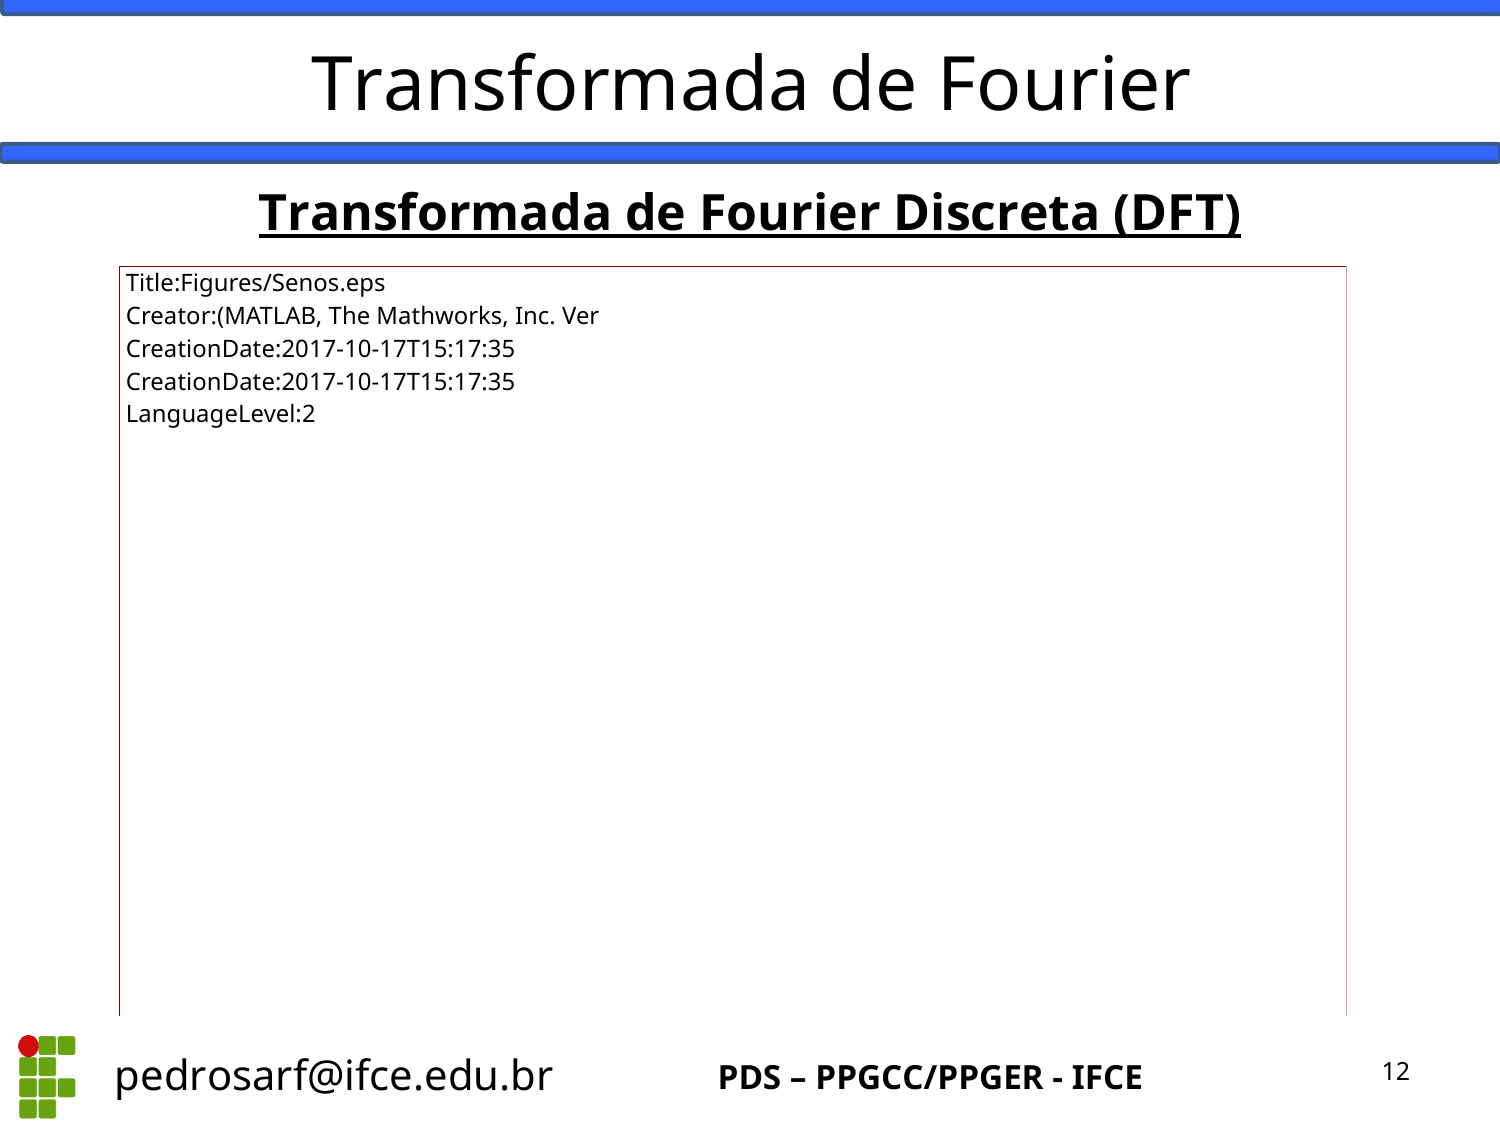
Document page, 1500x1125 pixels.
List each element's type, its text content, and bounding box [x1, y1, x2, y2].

text_box <número> [1074, 1042, 1426, 1103]
text_box Transformada de Fourier Discreta (DFT) [0, 172, 1500, 1024]
text_box Transformada de Fourier [76, 26, 1427, 134]
picture [17, 1034, 77, 1120]
picture [118, 264, 1347, 1016]
